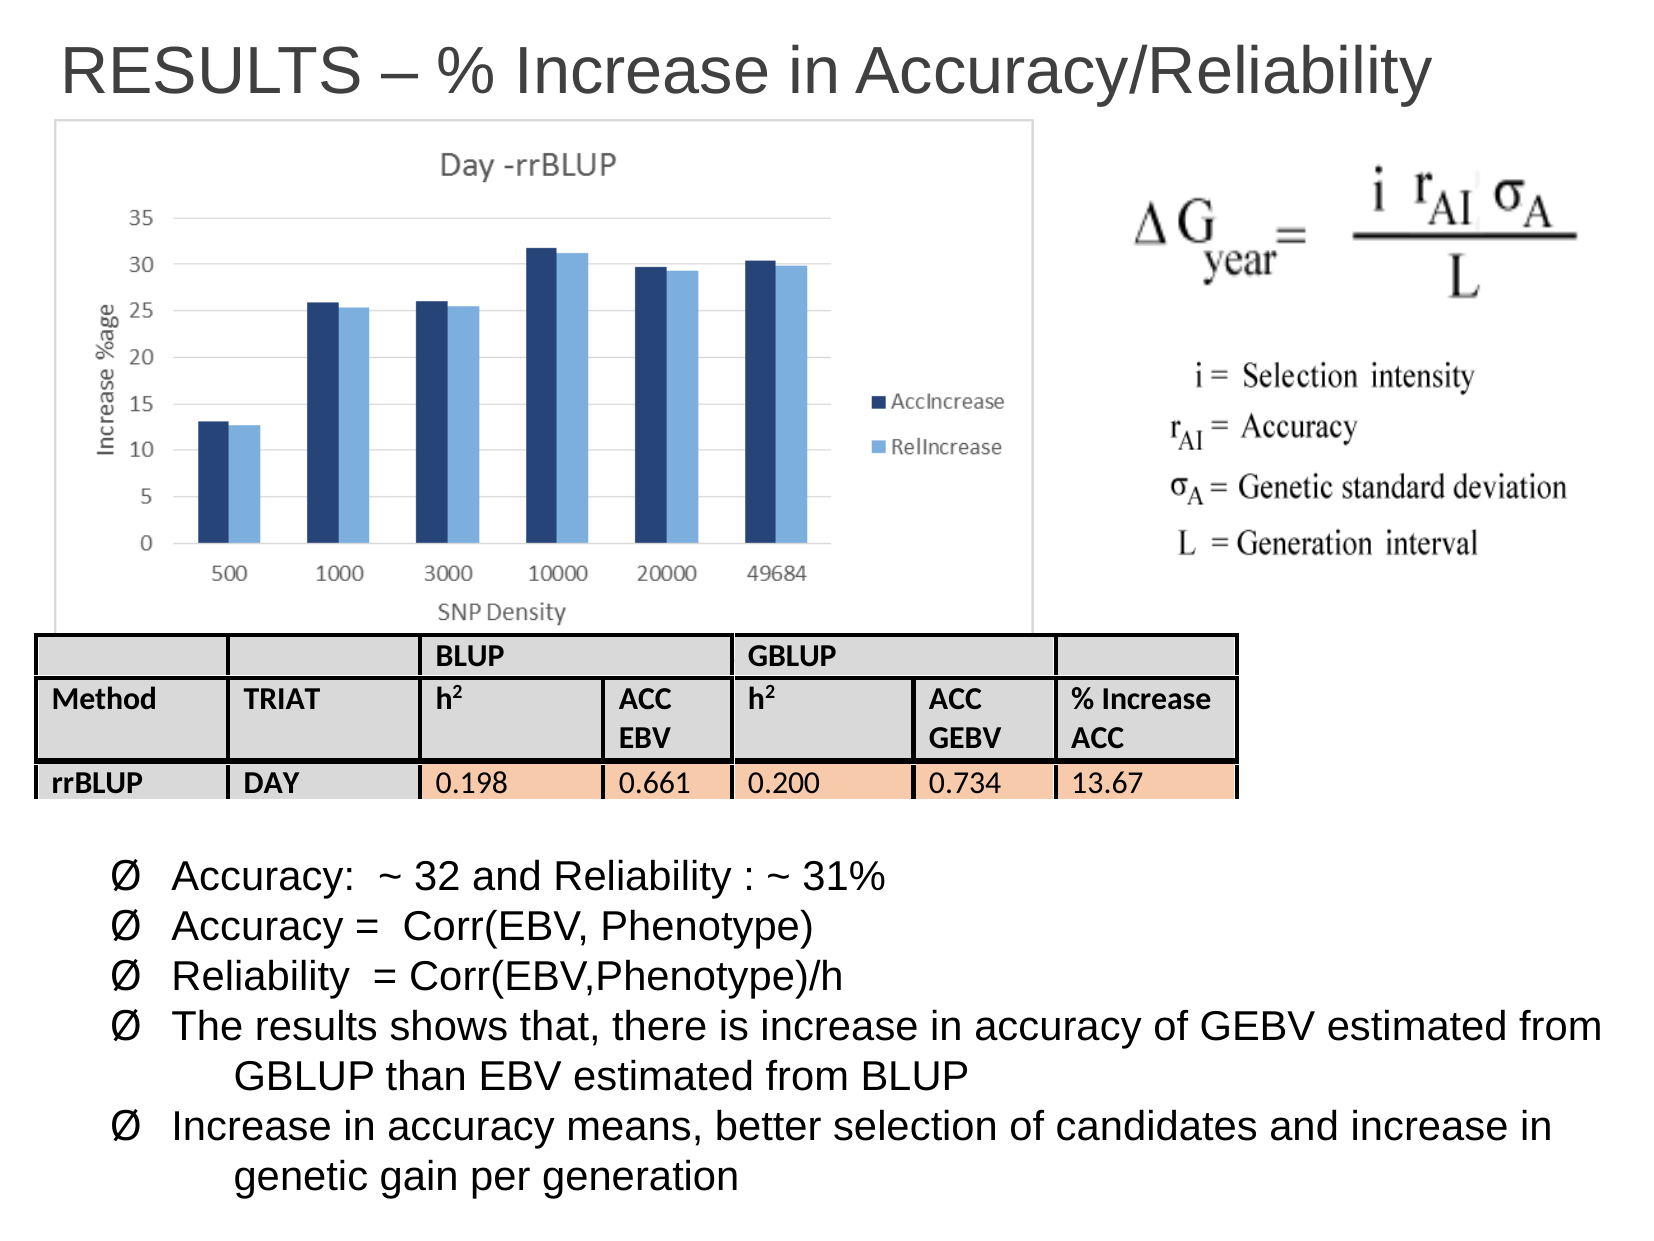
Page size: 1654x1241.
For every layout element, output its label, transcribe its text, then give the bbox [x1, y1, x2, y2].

picture [34, 119, 1245, 799]
picture [1156, 358, 1581, 586]
picture [1125, 136, 1612, 329]
text_box Accuracy: ~ 32 and Reliability : ~ 31% Accuracy = Corr(EBV, Phenotype) Reliability = Corr(EBV,Phenotype)/h The results shows that, there is increase in accuracy of GEBV estimated from GBLUP than EBV estimated from BLUP Increase in accuracy means, better selection of candidates and increase in genetic gain per generation [92, 821, 1643, 1227]
text_box RESULTS – % Increase in Accuracy/Reliability [45, 19, 1612, 116]
